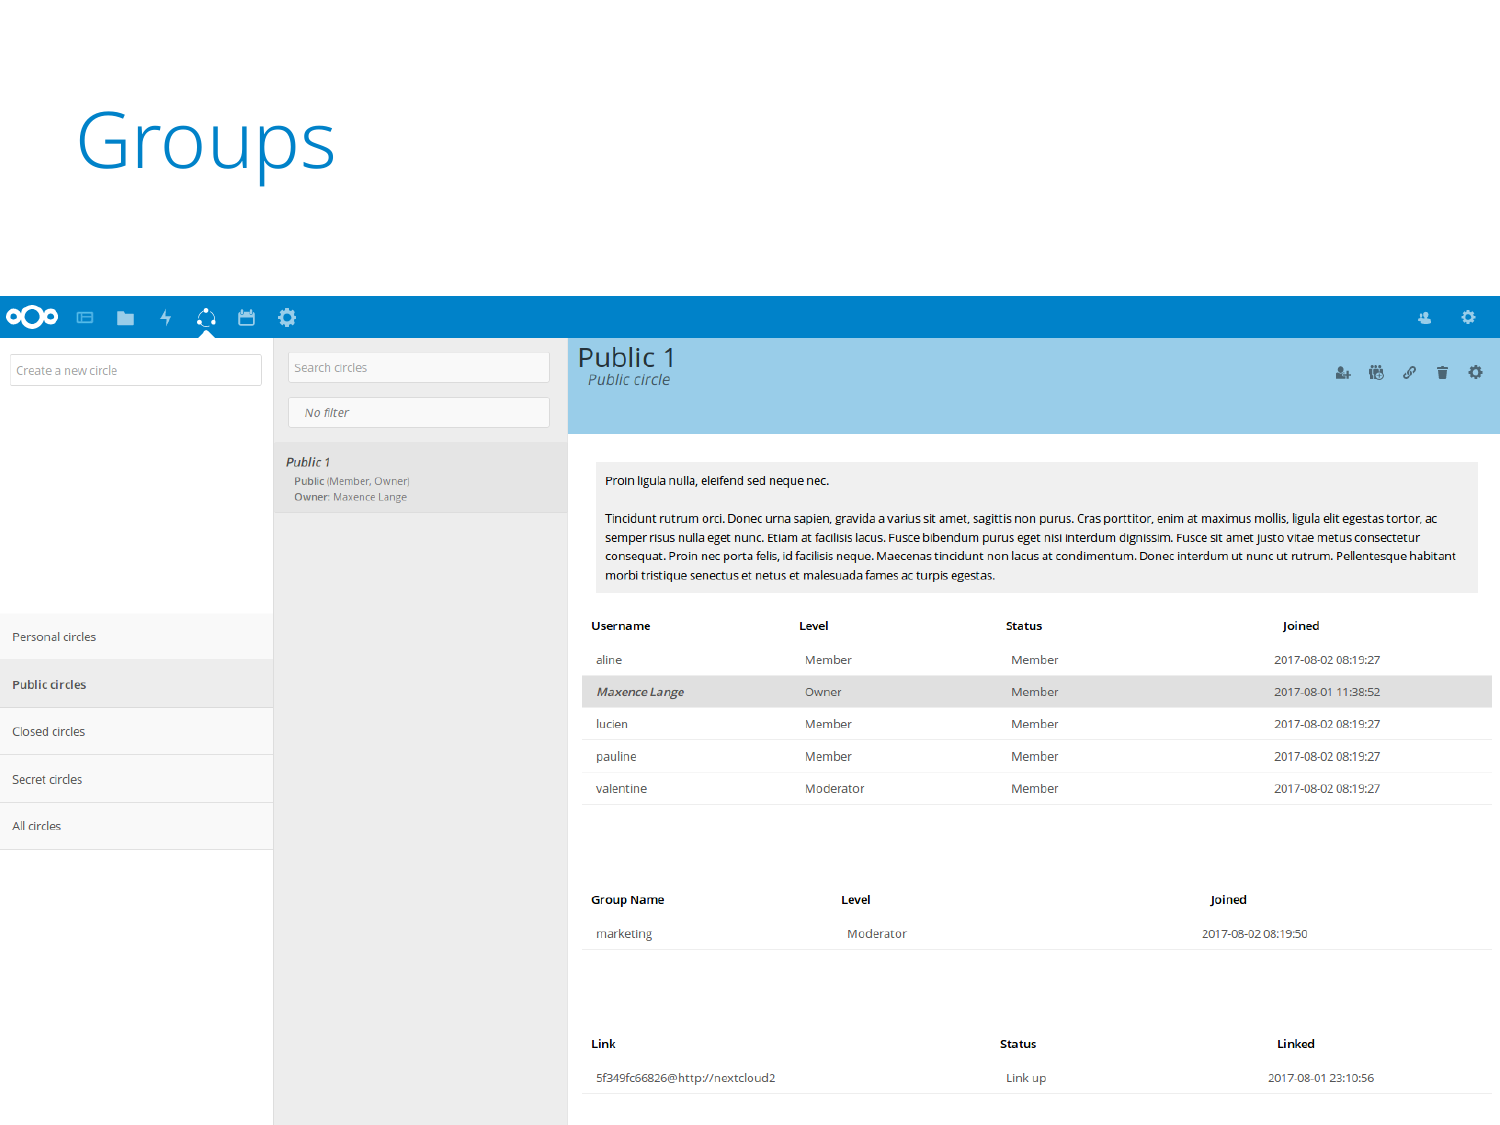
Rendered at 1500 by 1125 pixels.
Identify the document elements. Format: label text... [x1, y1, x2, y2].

picture [0, 296, 1500, 1125]
title Groups [74, 44, 1425, 233]
